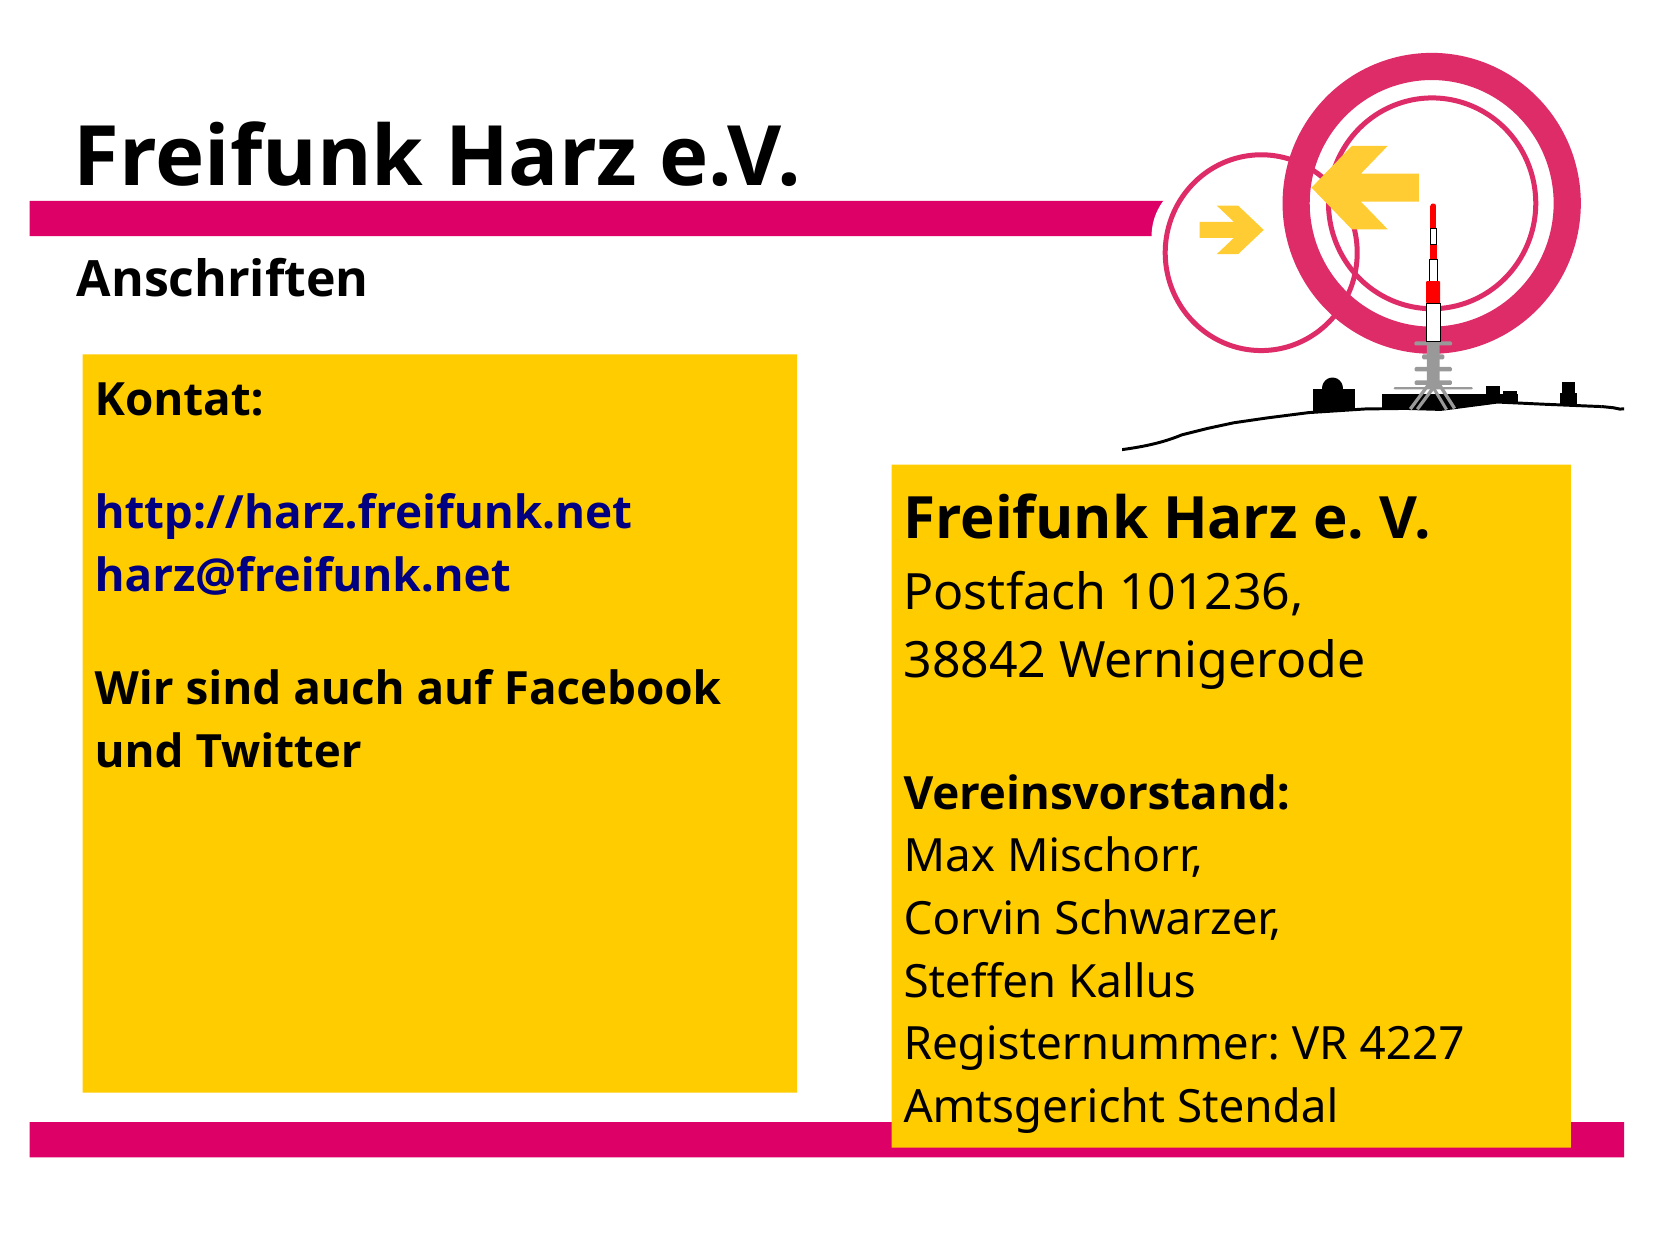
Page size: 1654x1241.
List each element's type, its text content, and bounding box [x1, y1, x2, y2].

text_box Anschriften [76, 218, 697, 337]
subtitle Kontat: http://harz.freifunk.net harz@freifunk.net Wir sind auch auf Facebook und Twitter [82, 354, 798, 1093]
text_box Freifunk Harz e. V. Postfach 101236, 38842 Wernigerode Vereinsvorstand: Max Mischorr, Corvin Schwarzer, Steffen Kallus Registernummer: VR 4227 Amtsgericht Stendal [891, 464, 1571, 1094]
